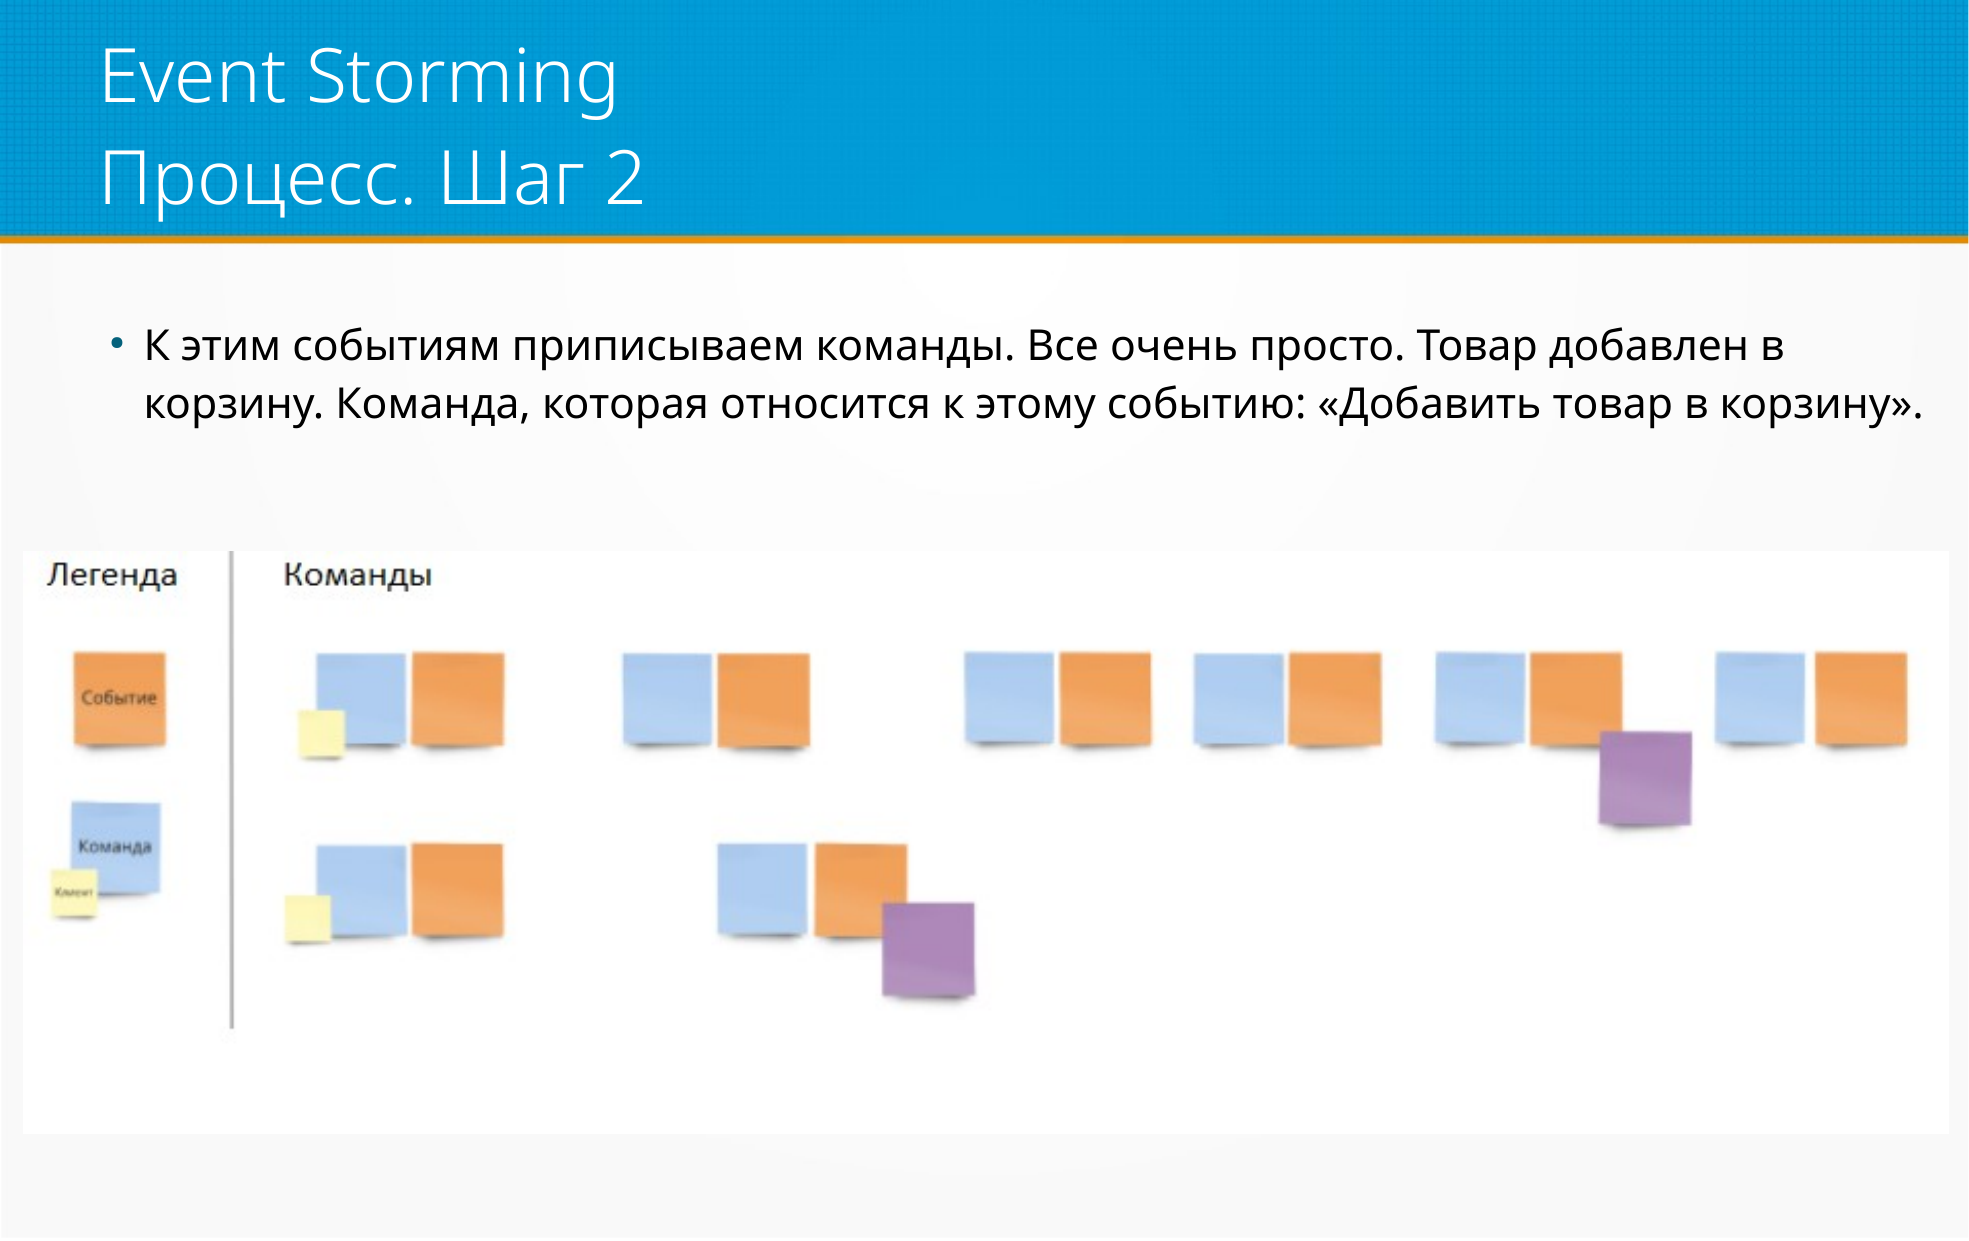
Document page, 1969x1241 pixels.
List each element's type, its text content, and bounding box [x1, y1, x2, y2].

title Event Storming Процесс. Шаг 2 [98, 19, 1870, 227]
list К этим событиям приписываем команды. Все очень просто. Товар добавлен в корзину. Команда, которая относится к этому событию: «Добавить товар в корзину». [98, 315, 1949, 449]
picture [0, 233, 1969, 1241]
